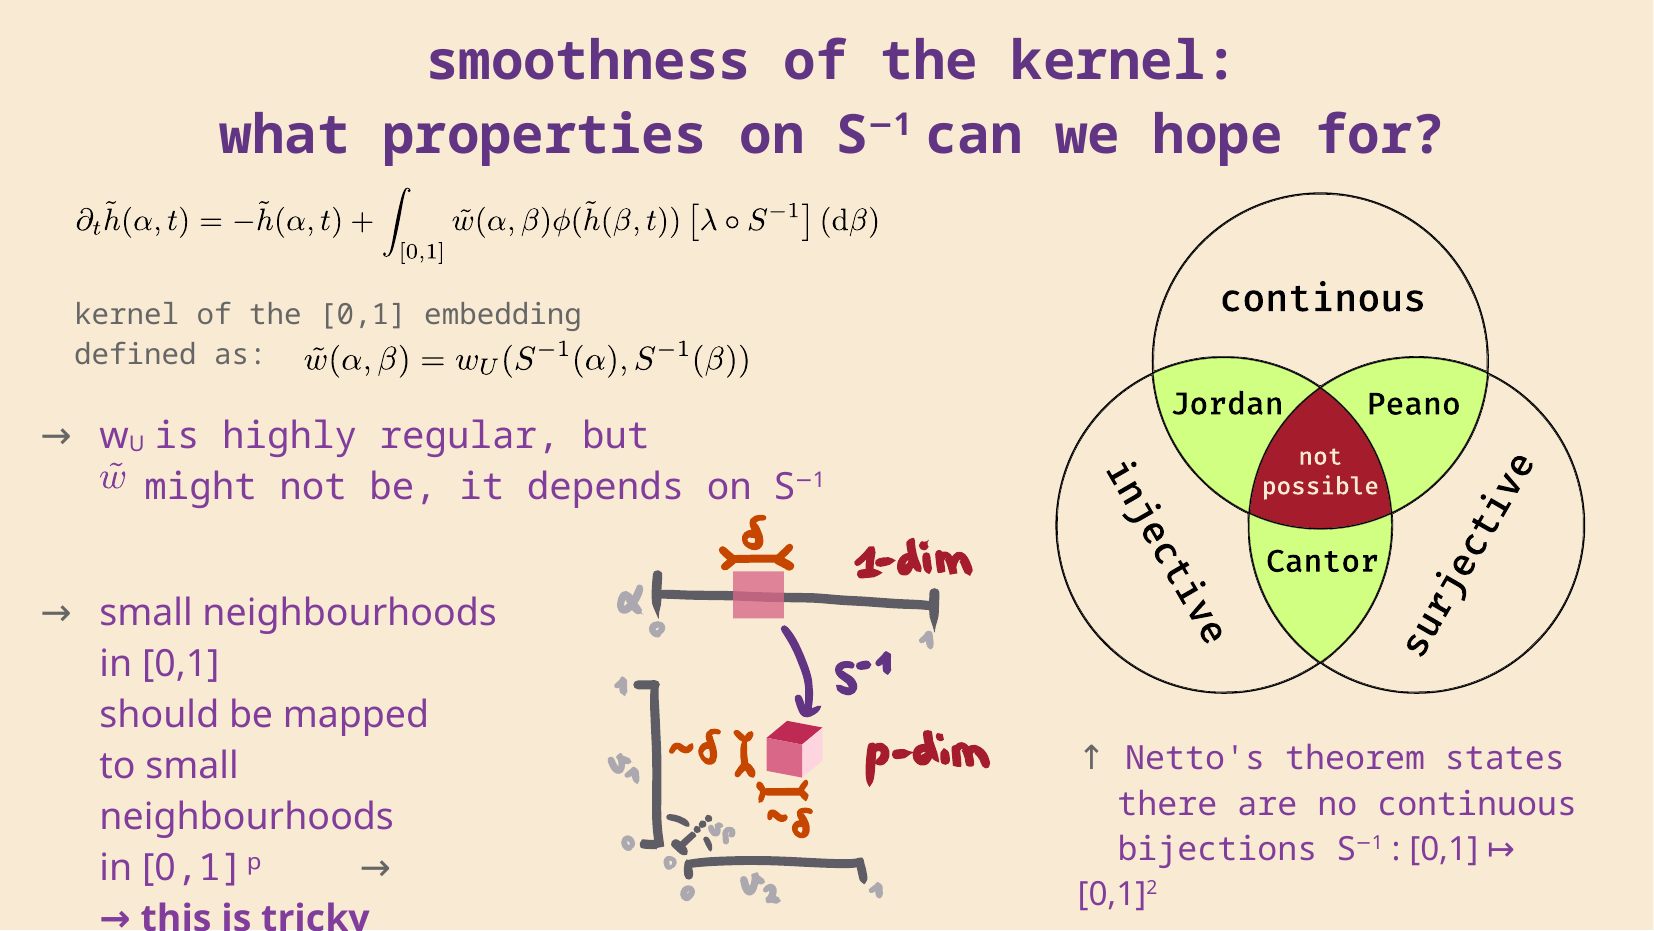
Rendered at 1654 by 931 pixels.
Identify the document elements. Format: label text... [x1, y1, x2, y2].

text_box [584, 208, 600, 231]
text_box [509, 226, 514, 237]
text_box kernel of the [0,1] embedding defined as: [59, 286, 942, 374]
text_box [646, 210, 657, 231]
text_box [634, 226, 639, 237]
text_box [748, 208, 768, 231]
text_box [849, 208, 867, 237]
text_box [287, 216, 305, 231]
text_box [460, 209, 471, 213]
text_box [658, 206, 667, 238]
text_box [179, 206, 188, 238]
text_box [541, 206, 549, 238]
text_box [452, 216, 474, 231]
text_box [477, 206, 485, 238]
text_box [104, 208, 121, 231]
text_box [553, 208, 570, 237]
text_box [401, 242, 405, 264]
text_box [99, 471, 126, 489]
text_box [427, 243, 436, 259]
text_box [822, 206, 830, 238]
text_box [308, 226, 313, 237]
text_box [109, 462, 123, 467]
text_box [573, 206, 581, 238]
text_box [603, 206, 611, 238]
text_box [383, 187, 411, 257]
text_box [320, 210, 331, 231]
text_box [488, 216, 506, 231]
text_box [438, 242, 442, 264]
text_box [277, 206, 285, 238]
text_box [726, 216, 739, 229]
text_box [76, 207, 101, 235]
text_box [332, 206, 341, 238]
text_box [701, 208, 717, 231]
text_box [869, 206, 878, 238]
text_box [351, 212, 373, 233]
text_box [406, 243, 417, 259]
text_box [692, 203, 699, 241]
text_box [802, 203, 808, 241]
text_box [613, 208, 631, 237]
text_box [124, 206, 132, 238]
text_box [134, 216, 152, 231]
picture [1055, 192, 1586, 694]
text_box [832, 208, 848, 231]
text_box [167, 210, 178, 231]
list wU is highly regular, but might not be, it depends on S−1 small neighbourhoods in [0,1] should be mapped to small neighbourhoods in [0,1]ᵖ → → this is tricky [40, 408, 951, 931]
text_box [155, 226, 160, 237]
title smoothness of the kernel: what properties on S−1 can we hope for? [35, 10, 1630, 181]
text_box [257, 208, 273, 231]
text_box ↑ Netto's theorem states there are no continuous bijections S−1 : [0,1] ↦ [0,1]2 [1062, 726, 1611, 865]
text_box [789, 202, 798, 218]
text_box [521, 208, 539, 237]
text_box [670, 206, 679, 238]
picture [607, 514, 991, 904]
